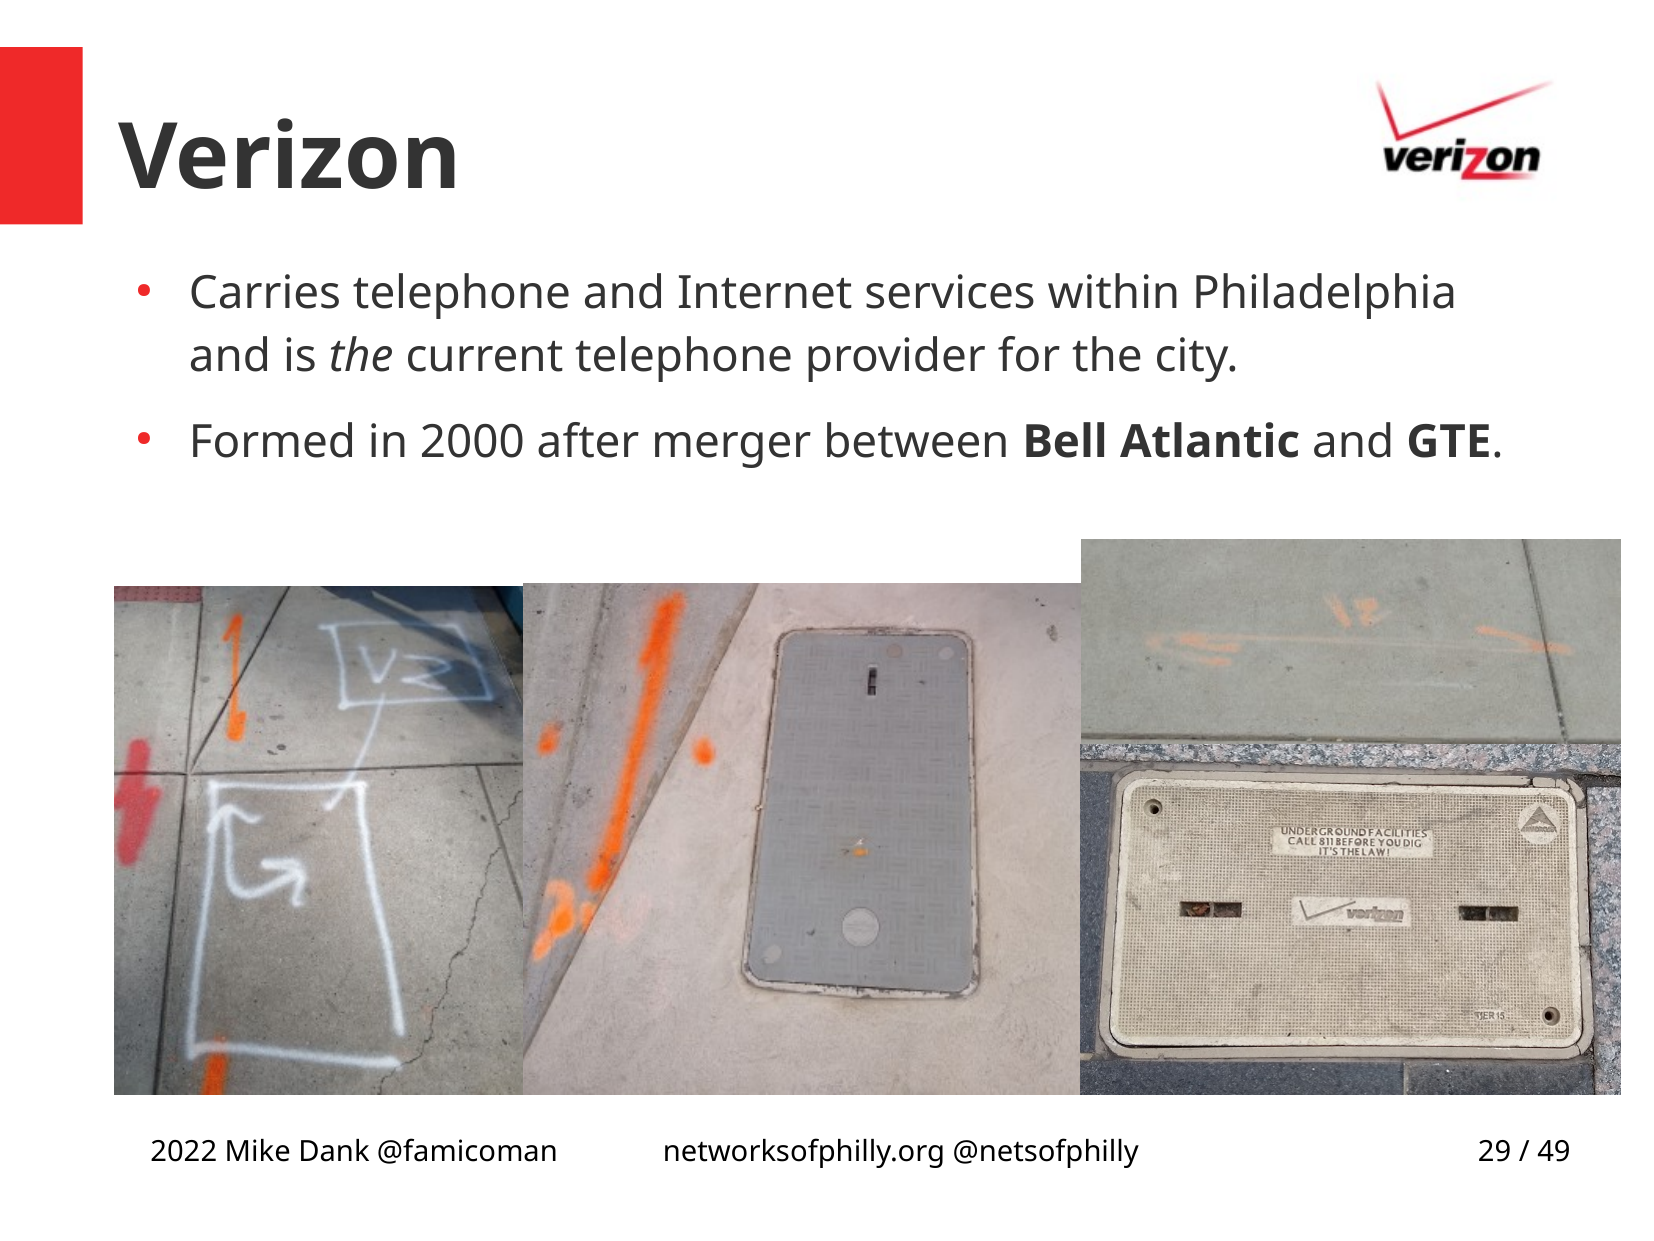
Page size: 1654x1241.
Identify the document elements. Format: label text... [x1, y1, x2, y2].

picture [114, 539, 1621, 1096]
title Verizon [118, 49, 1571, 257]
list Carries telephone and Internet services within Philadelphia and is the current telephone provider for the city. Formed in 2000 after merger between Bell Atlantic and GTE. [118, 259, 1536, 586]
picture [1357, 49, 1571, 211]
